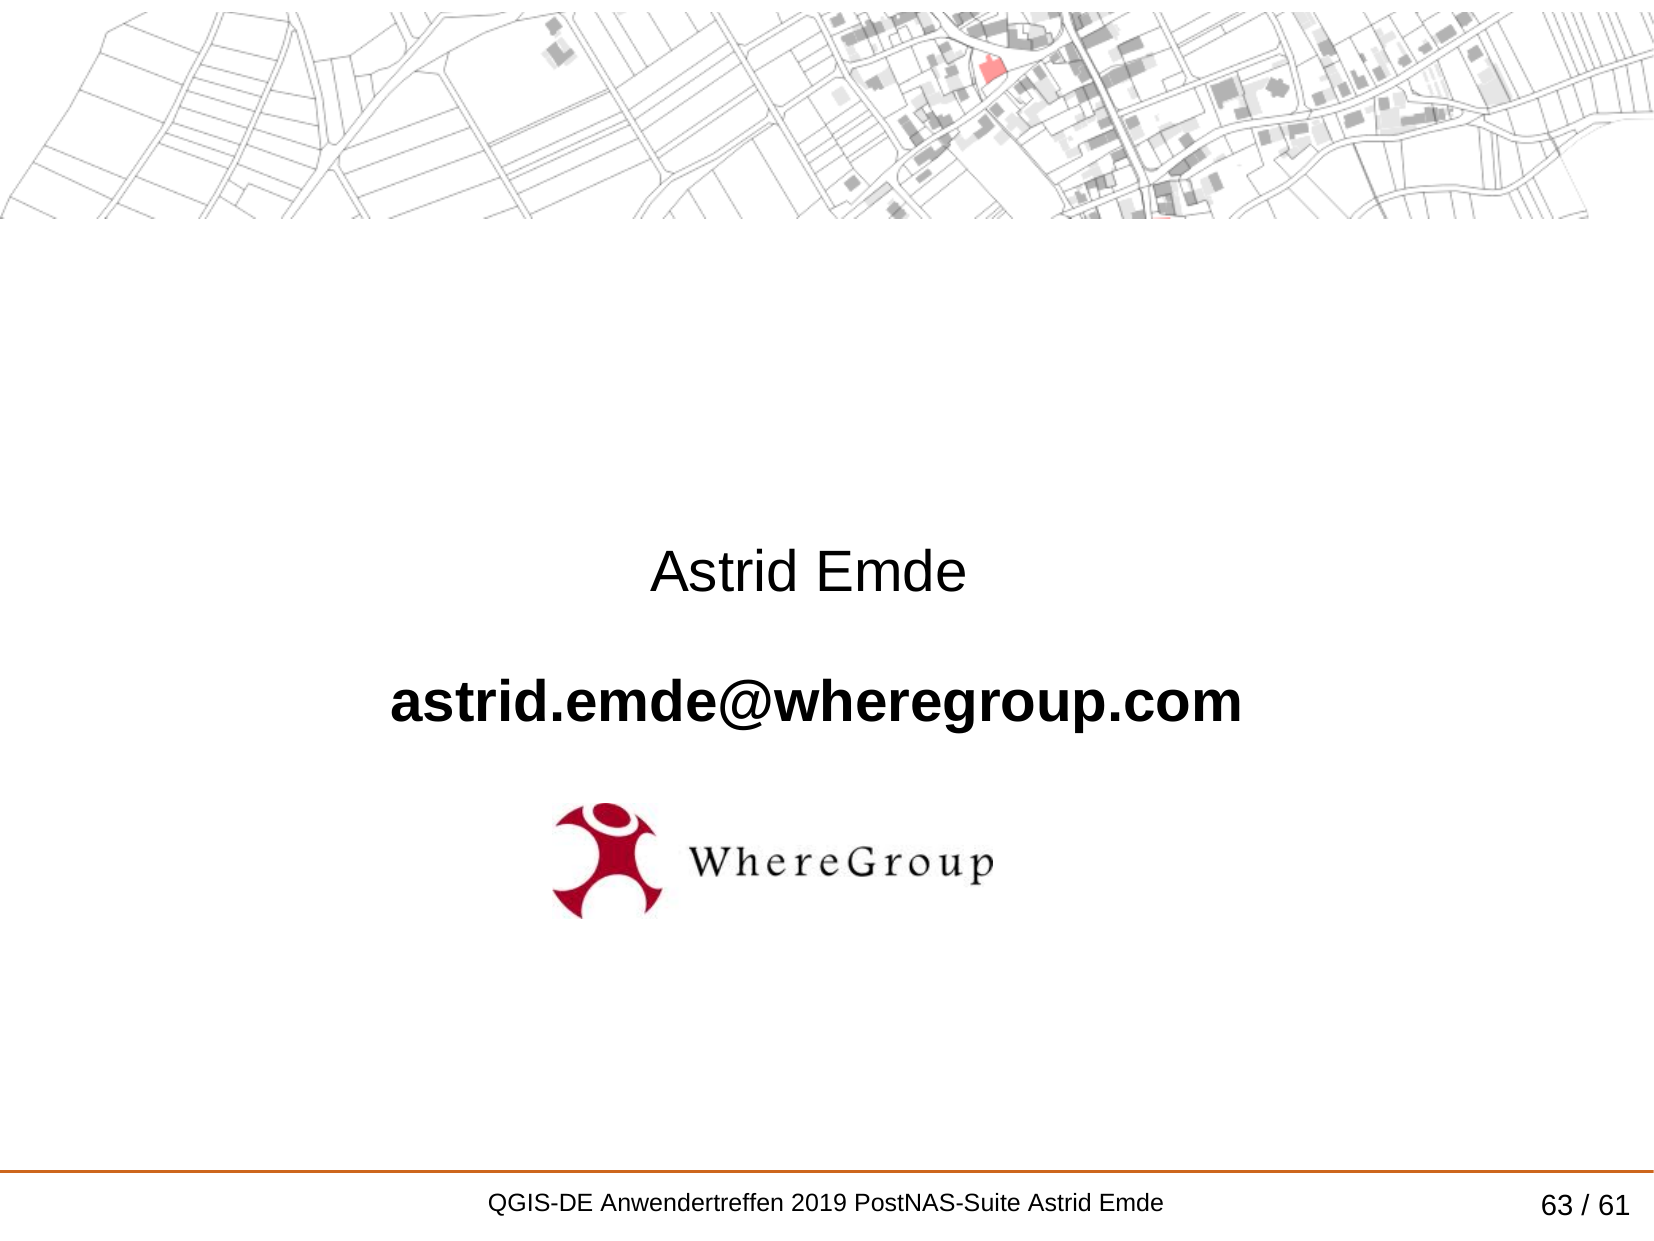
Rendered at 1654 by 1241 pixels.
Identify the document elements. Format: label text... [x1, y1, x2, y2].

picture [552, 803, 993, 919]
text_box Astrid Emde astrid.emde@wheregroup.com [106, 531, 1512, 840]
